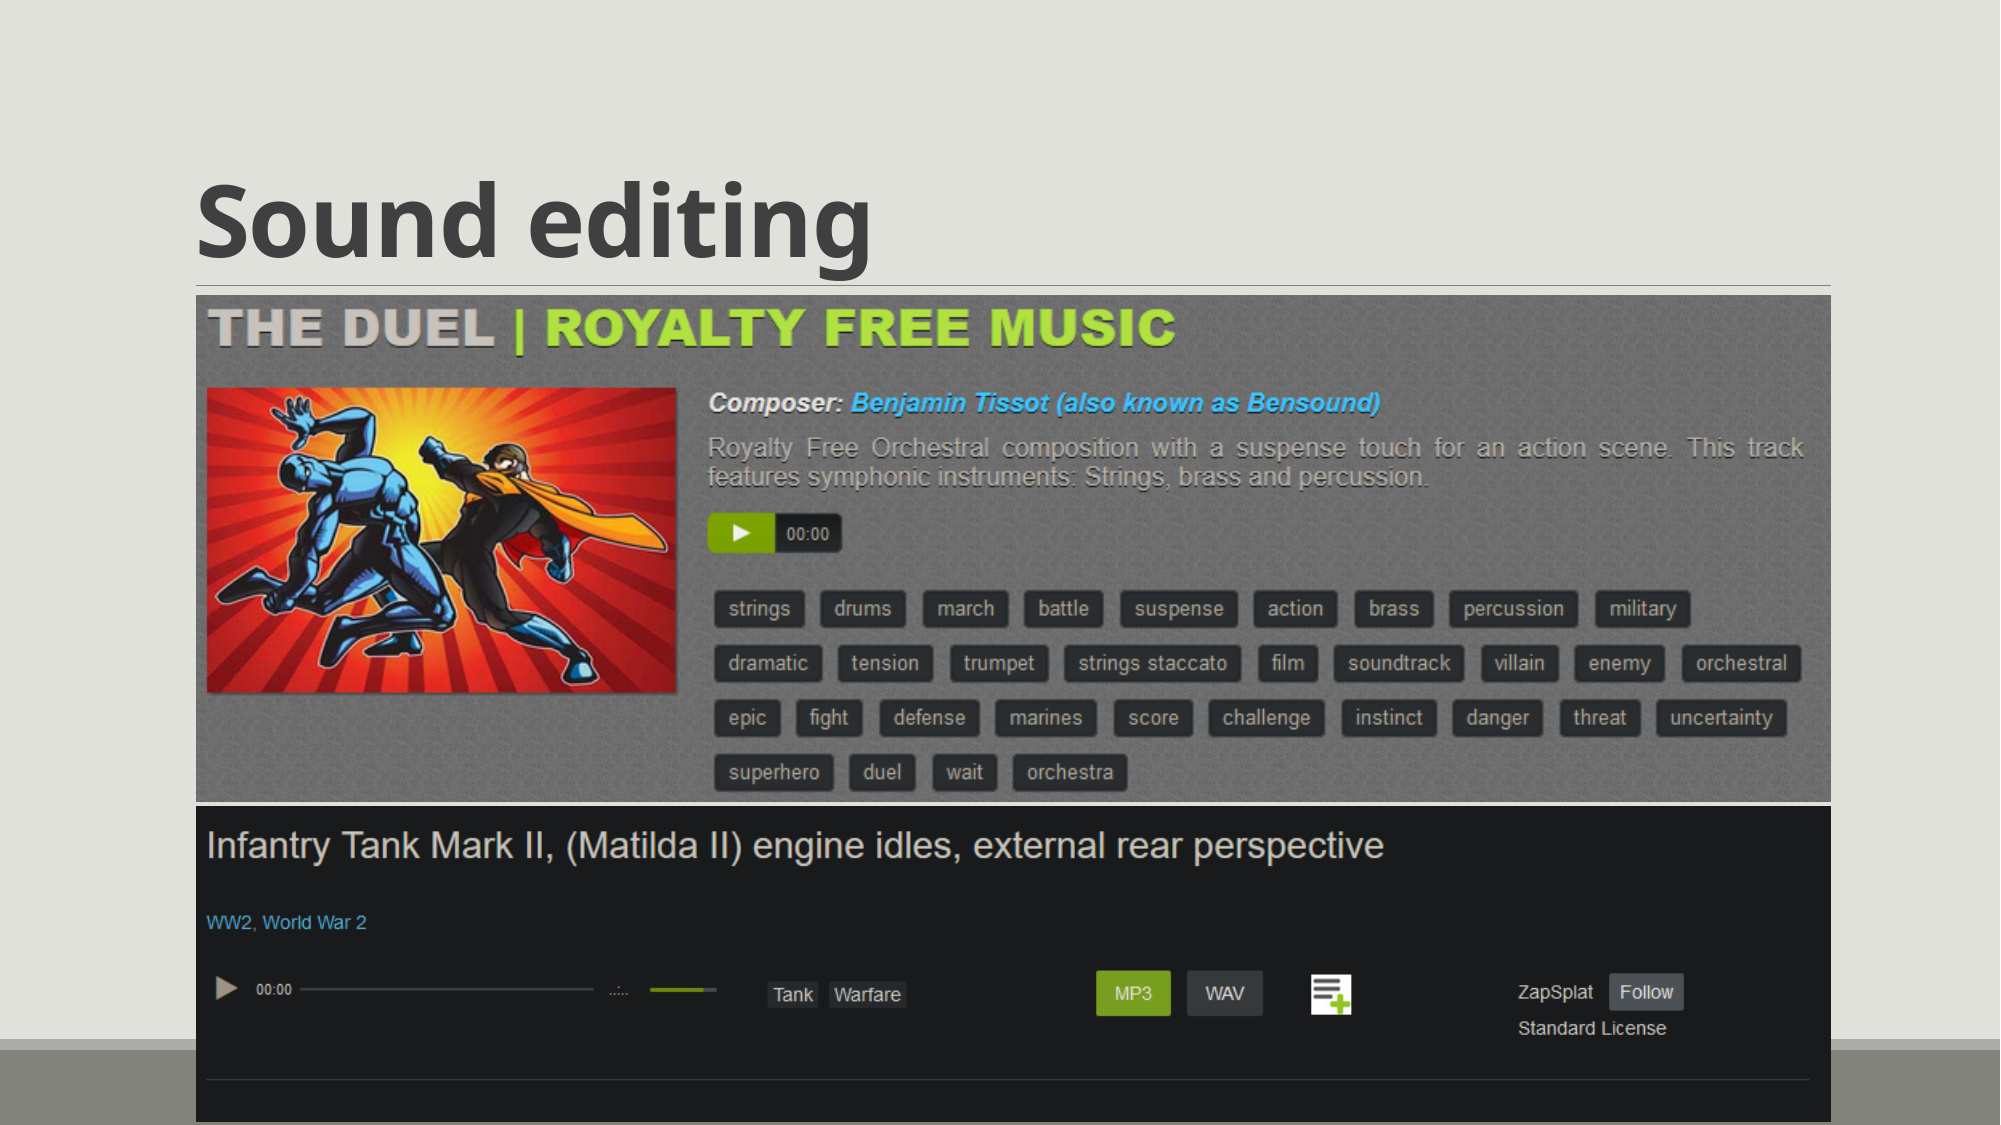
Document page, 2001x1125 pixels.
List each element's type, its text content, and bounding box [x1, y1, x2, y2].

picture [196, 806, 1831, 1122]
title Sound editing [180, 47, 1831, 286]
picture [196, 295, 1831, 802]
